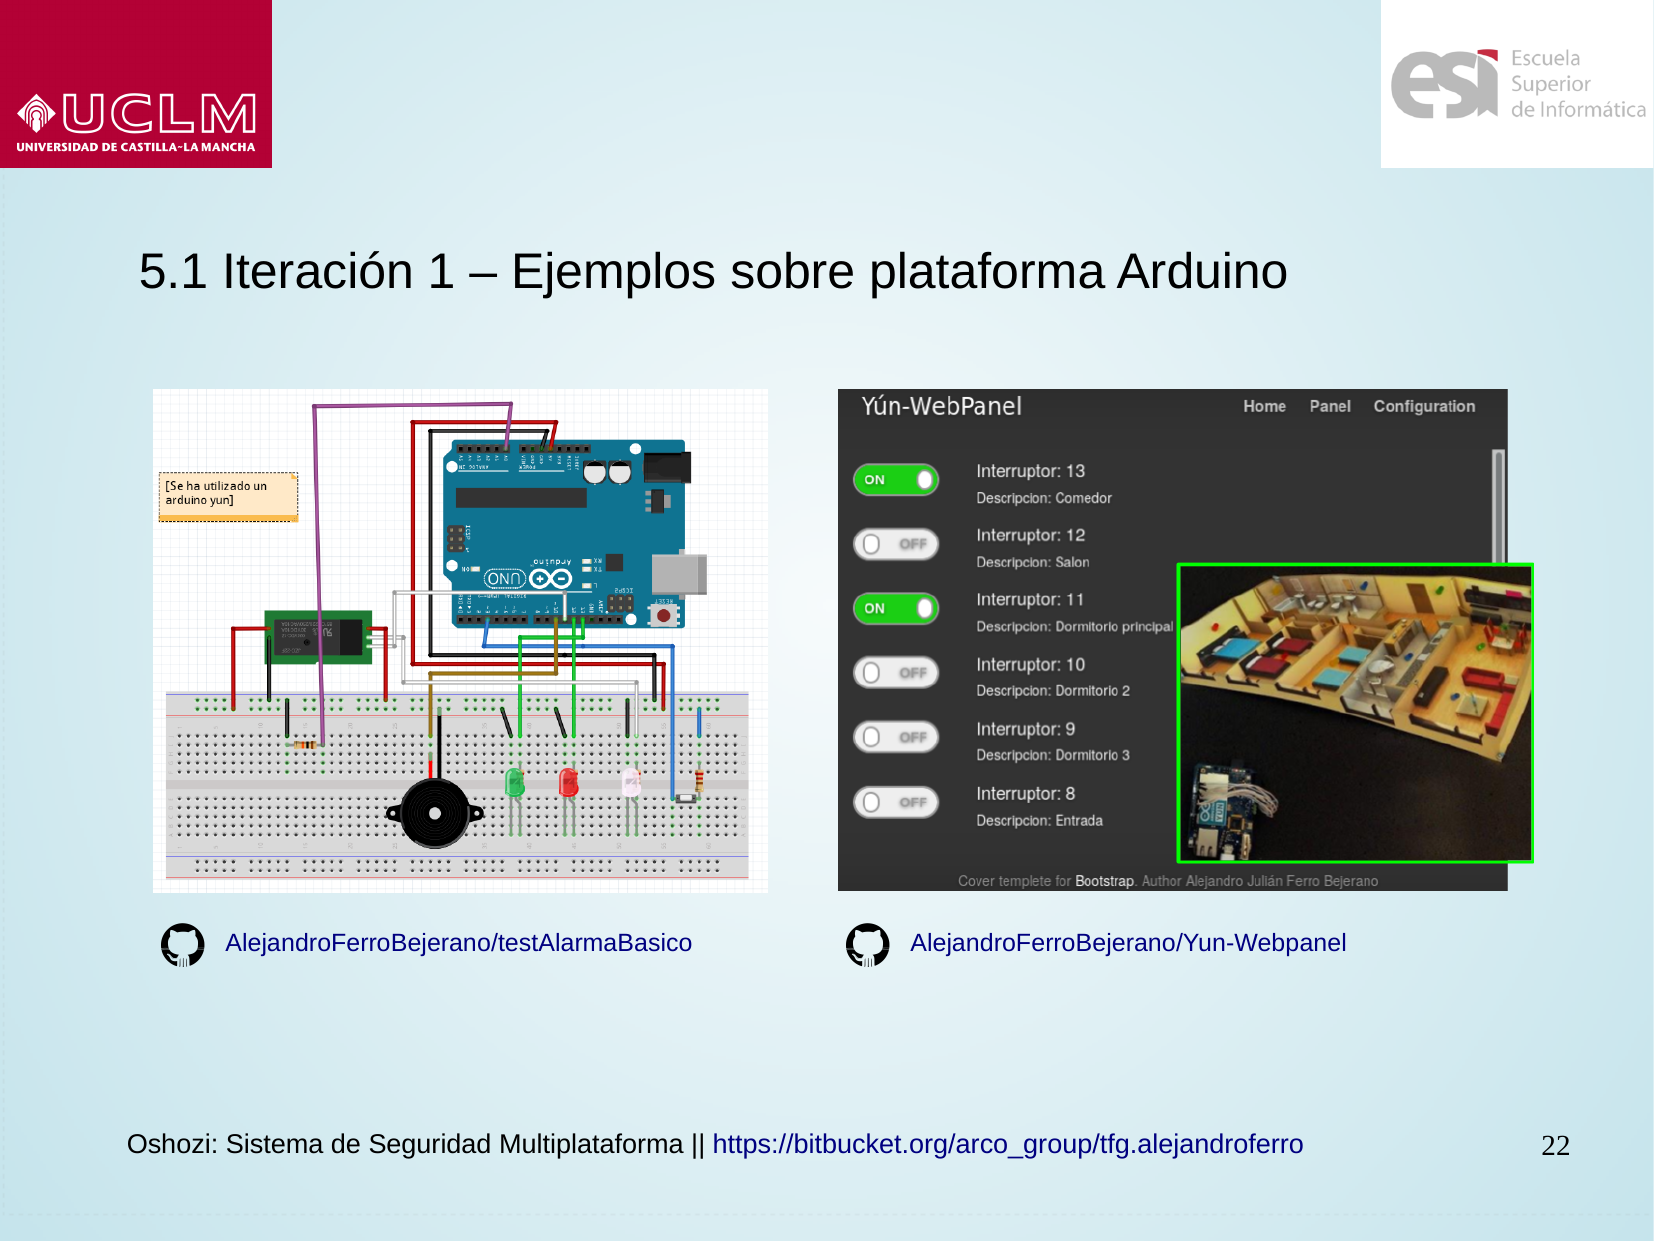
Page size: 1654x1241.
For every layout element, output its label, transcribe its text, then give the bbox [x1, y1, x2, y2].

picture [0, 0, 1654, 1241]
text_box AlejandroFerroBejerano/testAlarmaBasico [210, 921, 709, 965]
text_box 5.1 Iteración 1 – Ejemplos sobre plataforma Arduino [124, 236, 1524, 363]
text_box Oshozi: Sistema de Seguridad Multiplataforma || https://bitbucket.org/arco_group/tfg.alejandroferro [112, 1112, 1625, 1170]
text_box AlejandroFerroBejerano/Yun-Webpanel [895, 921, 1363, 965]
